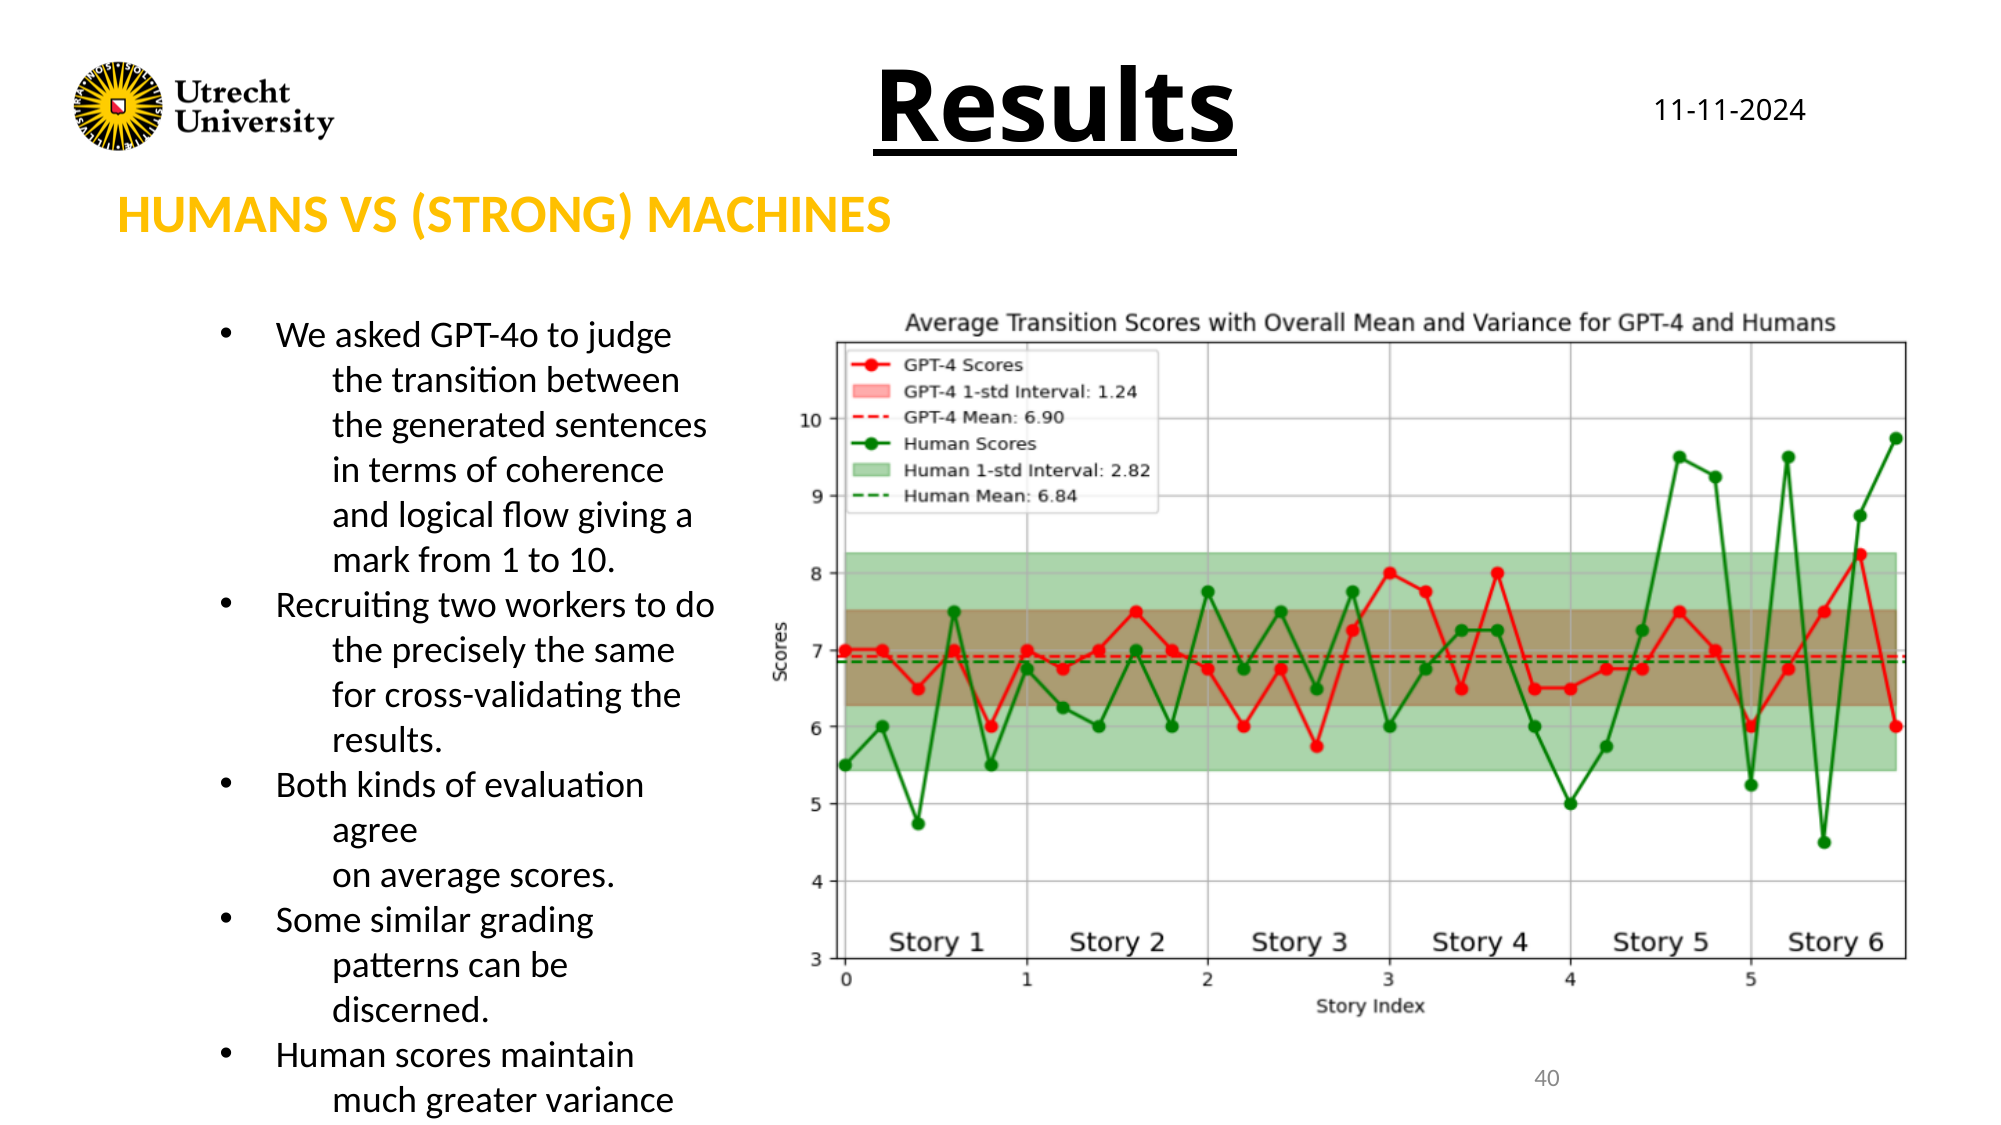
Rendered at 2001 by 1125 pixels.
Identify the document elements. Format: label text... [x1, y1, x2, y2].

text_box Results [873, 41, 1128, 163]
picture [762, 302, 1926, 1026]
text_box 11-11-2024 [1638, 84, 1943, 120]
text_box We asked GPT-4o to judge the transition between the generated sentences in terms of coherence and logical flow giving a mark from 1 to 10. Recruiting two workers to do the precisely the same for cross-validating the results. Both kinds of evaluation agree on average scores. Some similar grading patterns can be discerned. Human scores maintain much greater variance → Although depends on the evaluator. [54, 302, 732, 1000]
text_box HUMANS VS (STRONG) MACHINES [102, 171, 921, 252]
text_box [1519, 1046, 1970, 1106]
